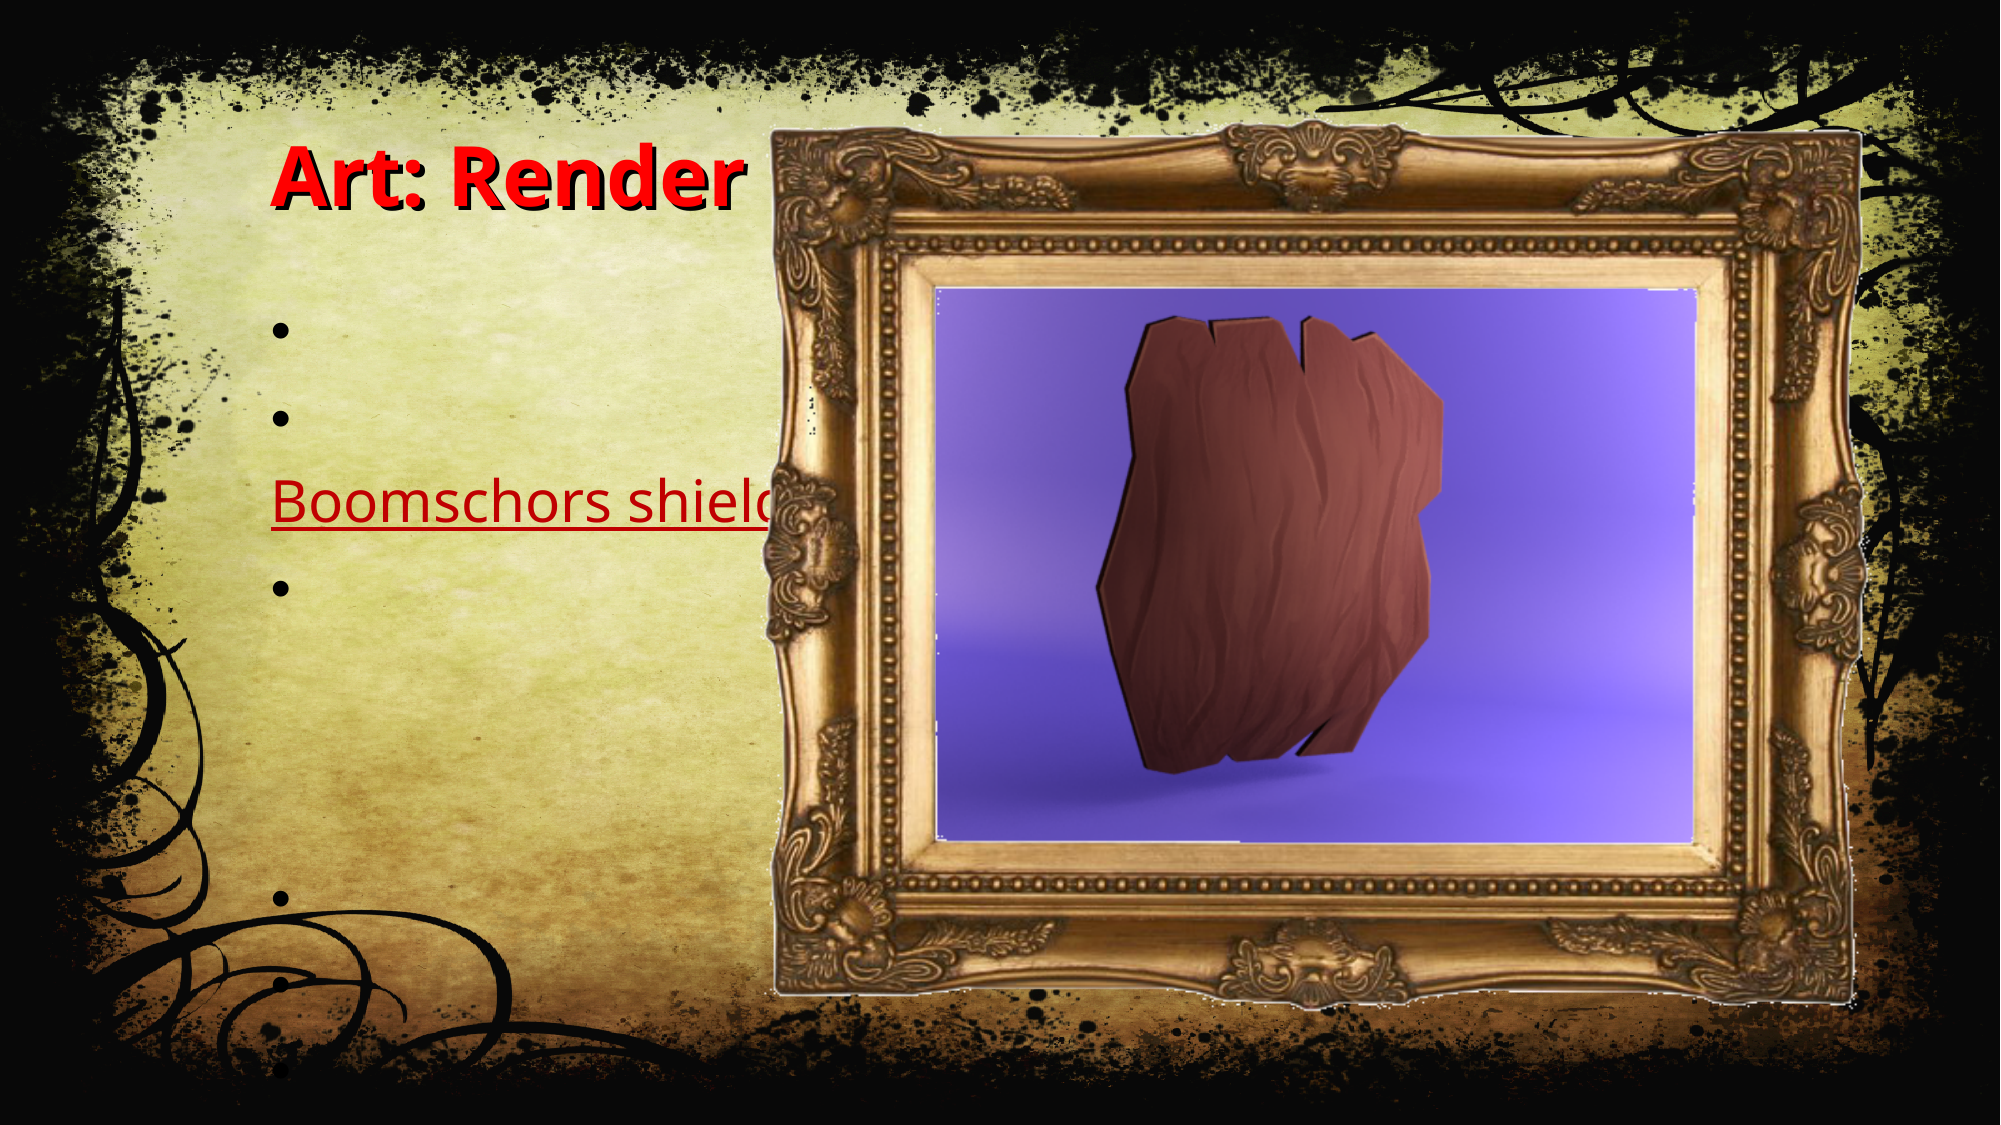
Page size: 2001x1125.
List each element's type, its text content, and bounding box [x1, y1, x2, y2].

list Boomschors shield [255, 288, 746, 1002]
title Art: Render [255, 70, 1981, 288]
picture [746, 108, 1874, 1015]
list Boomschors shield [1874, 288, 1981, 1002]
